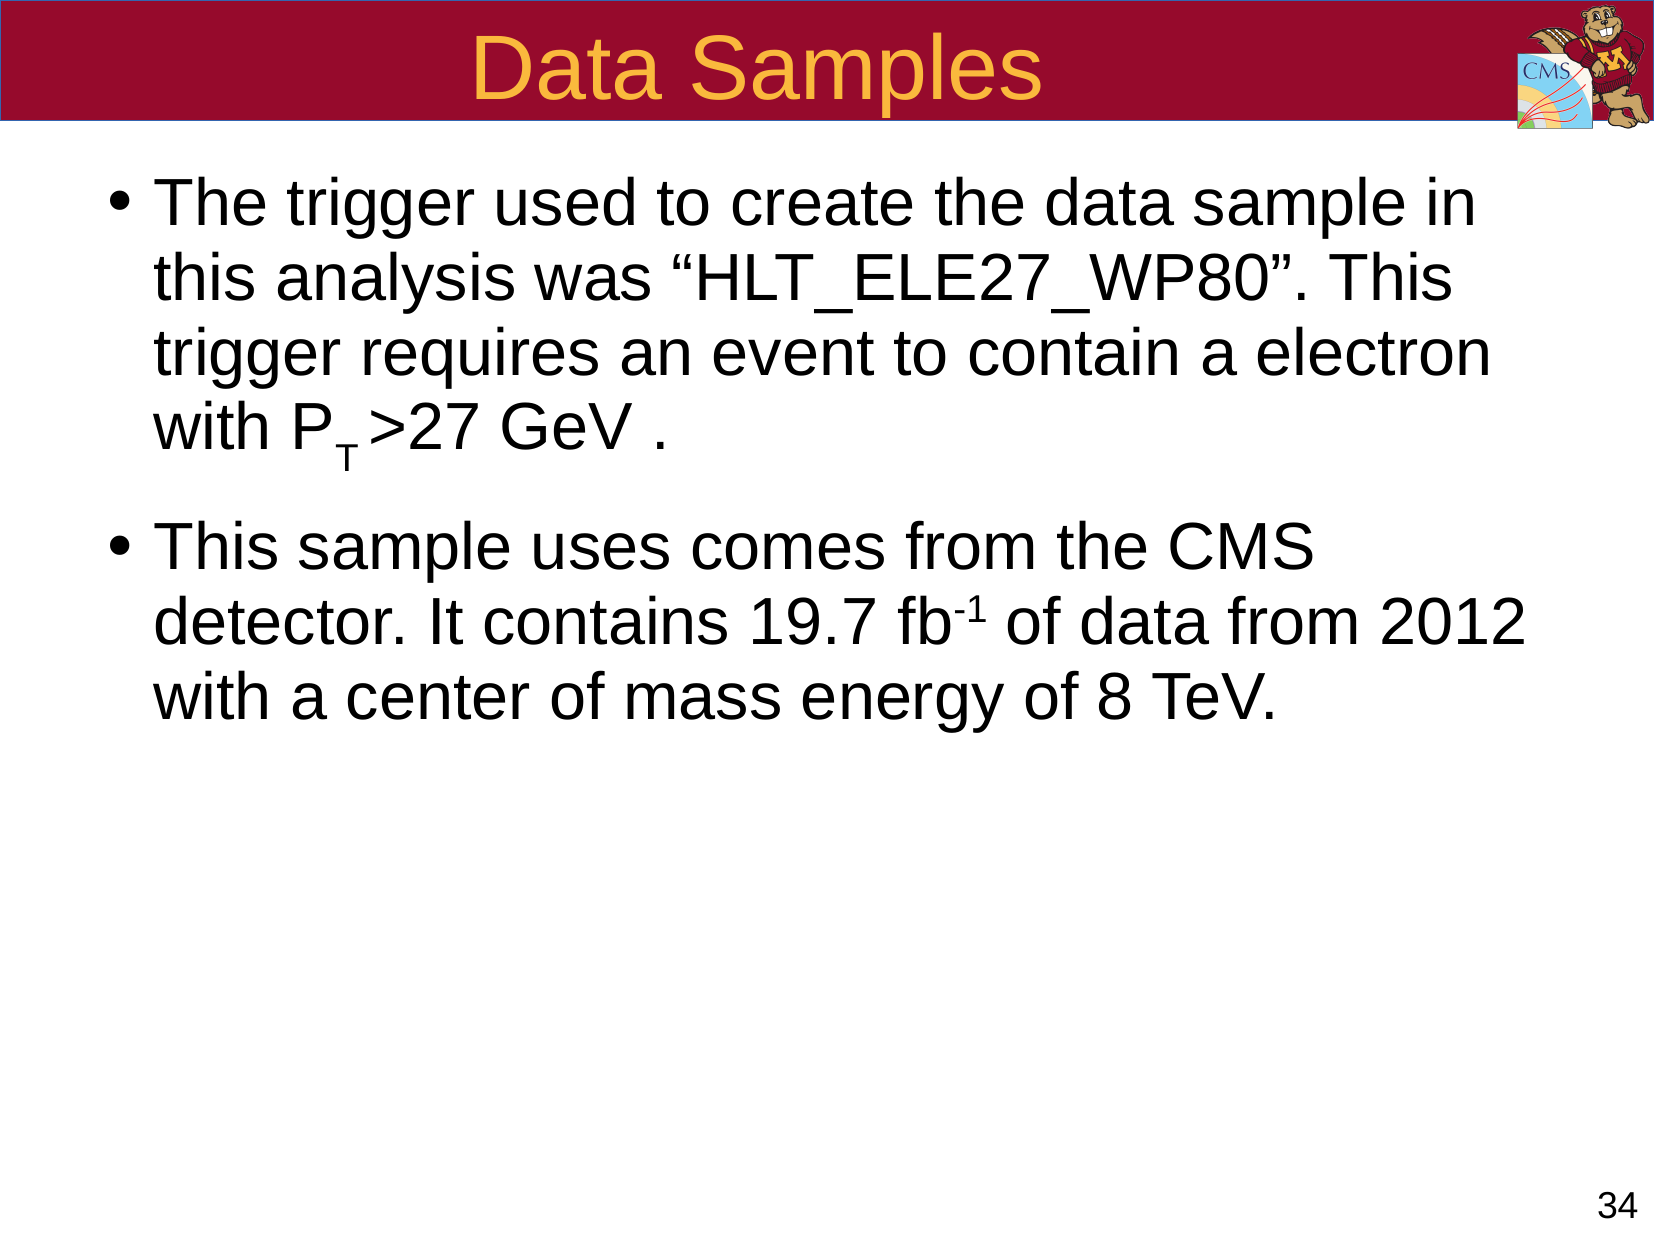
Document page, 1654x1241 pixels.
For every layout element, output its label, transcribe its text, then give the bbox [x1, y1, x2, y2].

picture [1515, 0, 1652, 135]
list The trigger used to create the data sample in this analysis was “HLT_ELE27_WP80”. This trigger requires an event to contain a electron with PT >27 GeV . This sample uses comes from the CMS detector. It contains 19.7 fb-1 of data from 2012 with a center of mass energy of 8 TeV. [82, 165, 1571, 885]
title Data Samples [0, 15, 1516, 121]
